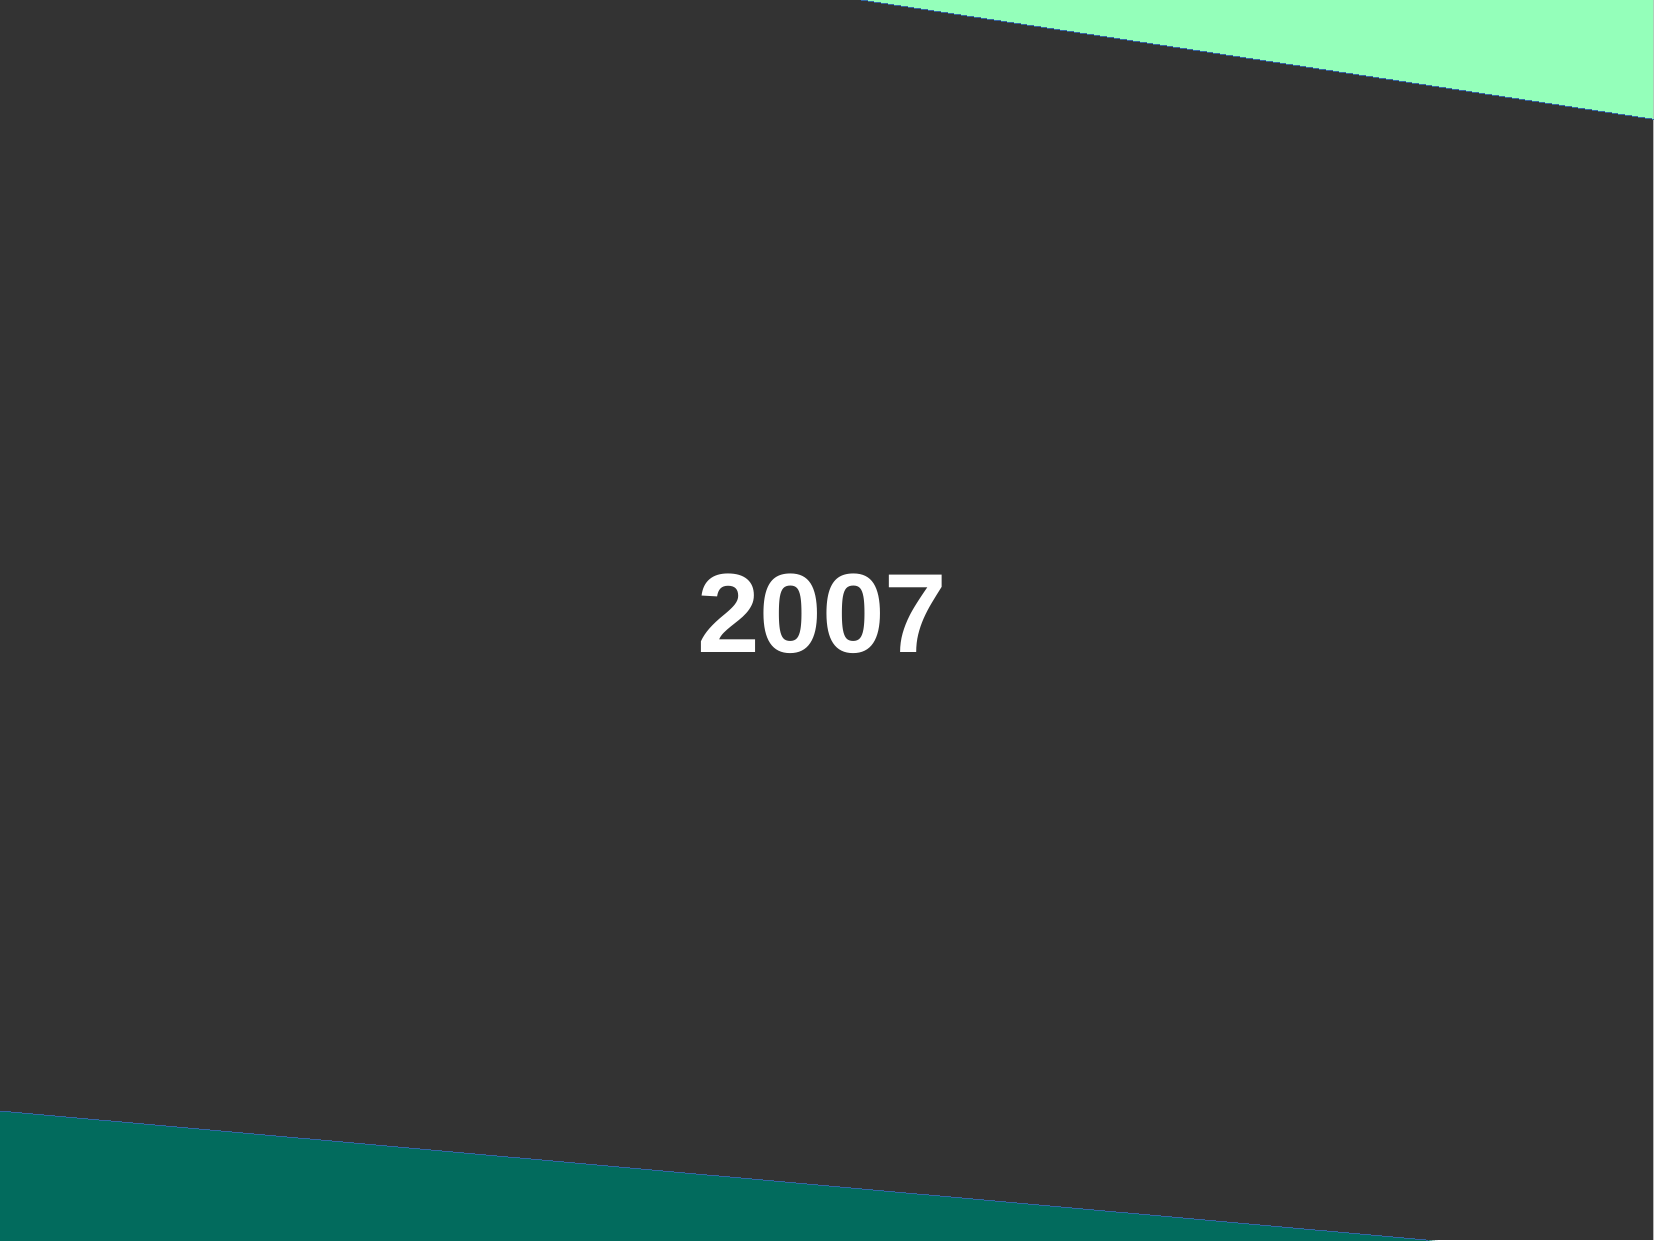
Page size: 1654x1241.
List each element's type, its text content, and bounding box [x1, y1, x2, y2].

title 2007 [22, 550, 1622, 676]
text_box [861, 0, 1654, 120]
